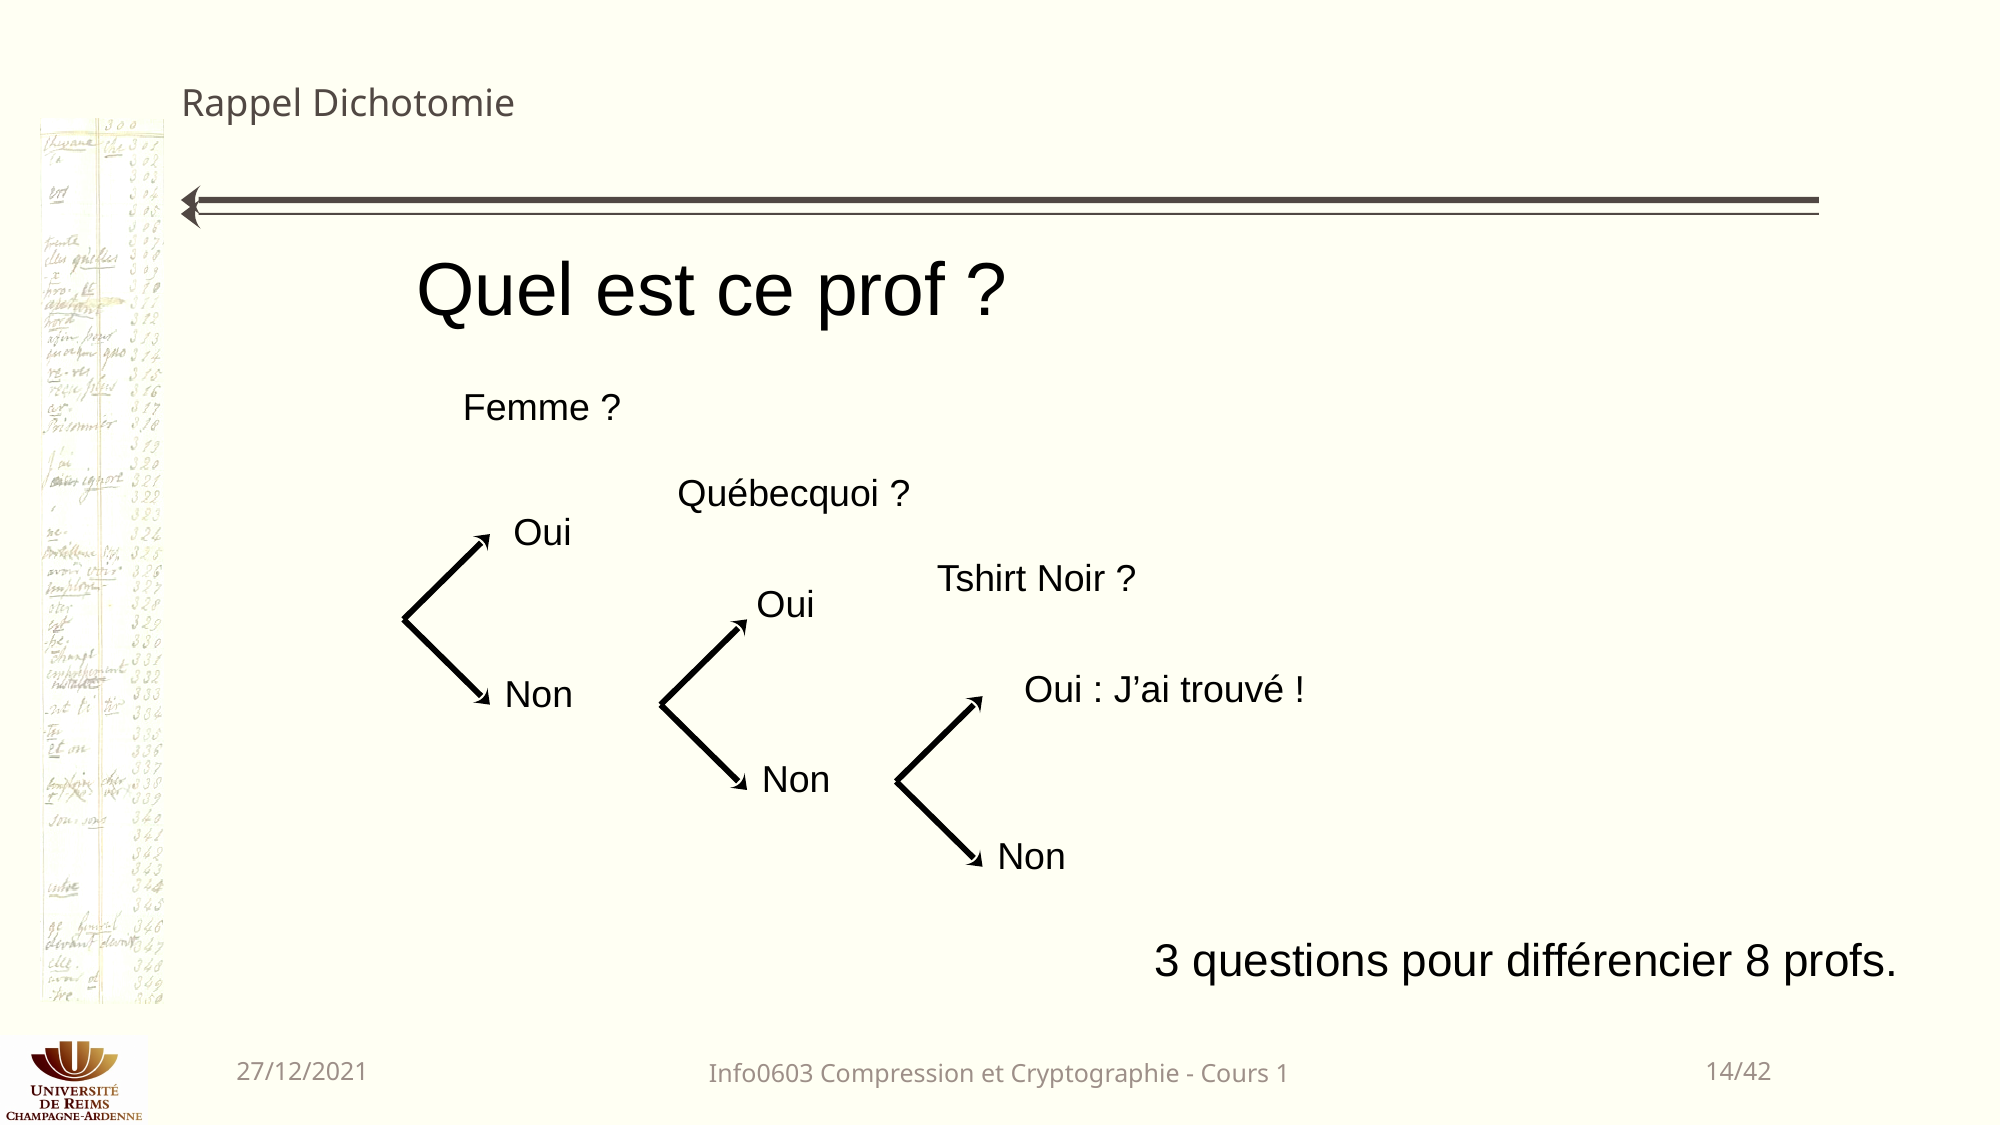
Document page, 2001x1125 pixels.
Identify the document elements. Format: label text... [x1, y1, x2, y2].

text_box Tshirt Noir ? [922, 537, 1274, 620]
text_box Non [747, 738, 891, 821]
text_box Non [489, 653, 634, 736]
text_box Quel est ce prof ? [401, 218, 1311, 362]
text_box 3 questions pour différencier 8 profs. [1139, 927, 1914, 995]
picture [0, 1035, 148, 1125]
text_box Québecquoi ? [662, 452, 1047, 535]
title Rappel Dichotomie [181, 12, 1819, 193]
text_box Oui [498, 491, 628, 574]
picture [40, 118, 164, 1004]
text_box Oui : J’ai trouvé ! [1009, 648, 1465, 731]
text_box Oui [741, 562, 871, 646]
text_box Femme ? [448, 366, 724, 449]
text_box Non [982, 815, 1127, 898]
